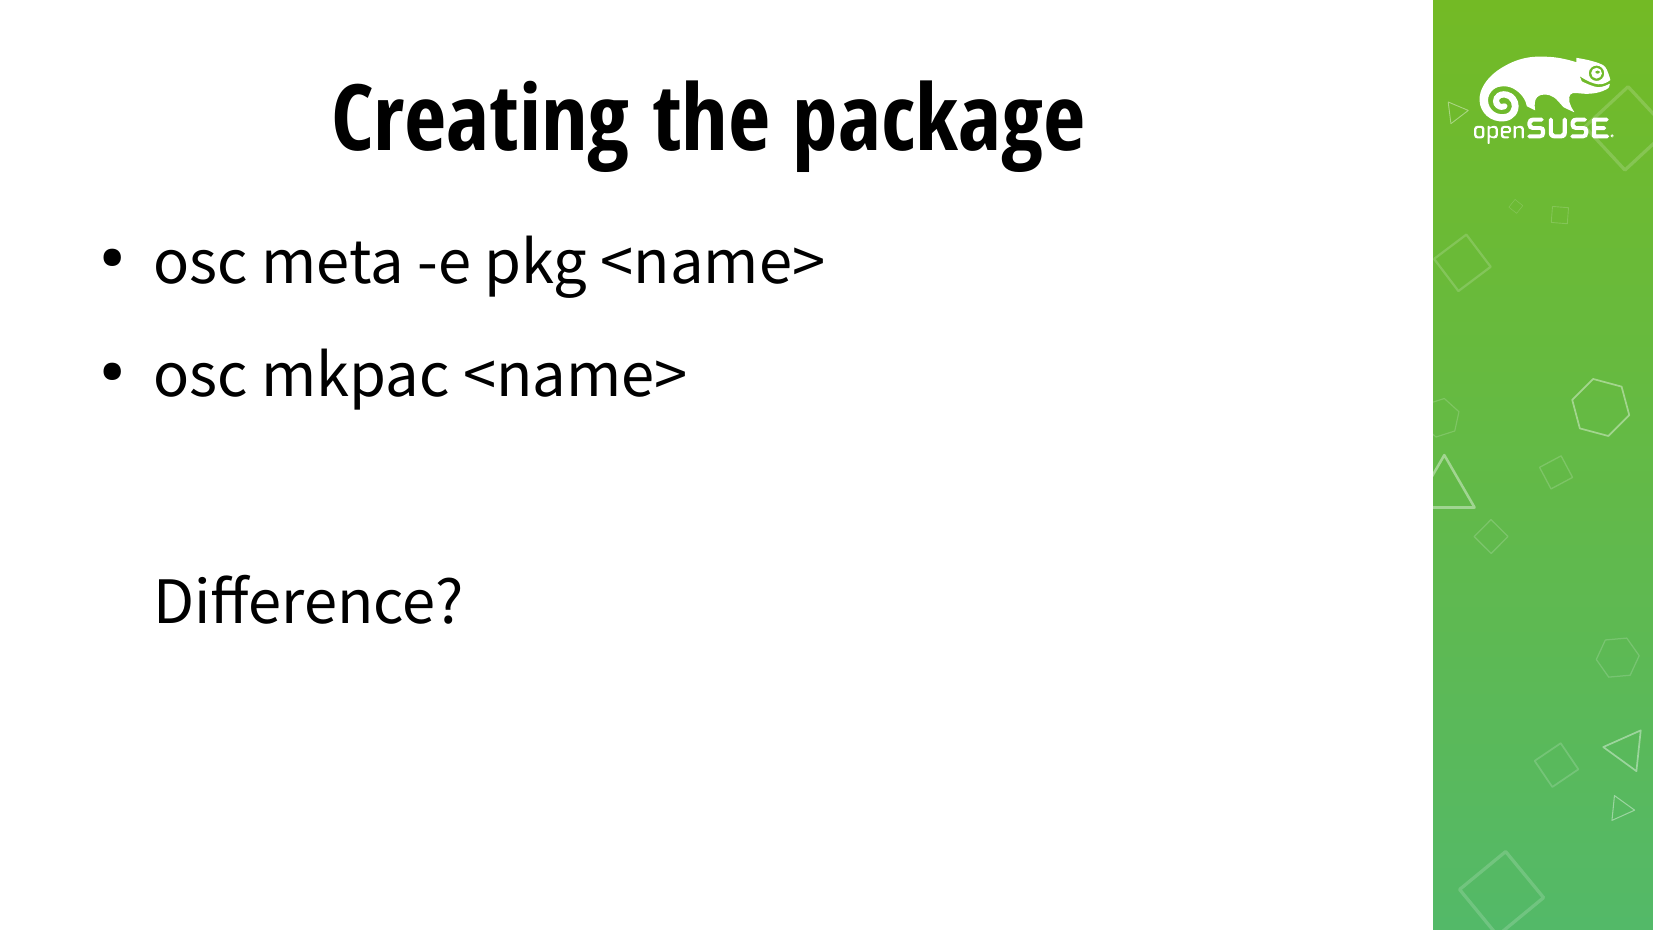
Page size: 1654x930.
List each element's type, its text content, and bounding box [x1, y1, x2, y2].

list osc meta -e pkg <name> osc mkpac <name> Difference? [82, 217, 1336, 757]
title Creating the package [82, 37, 1336, 193]
